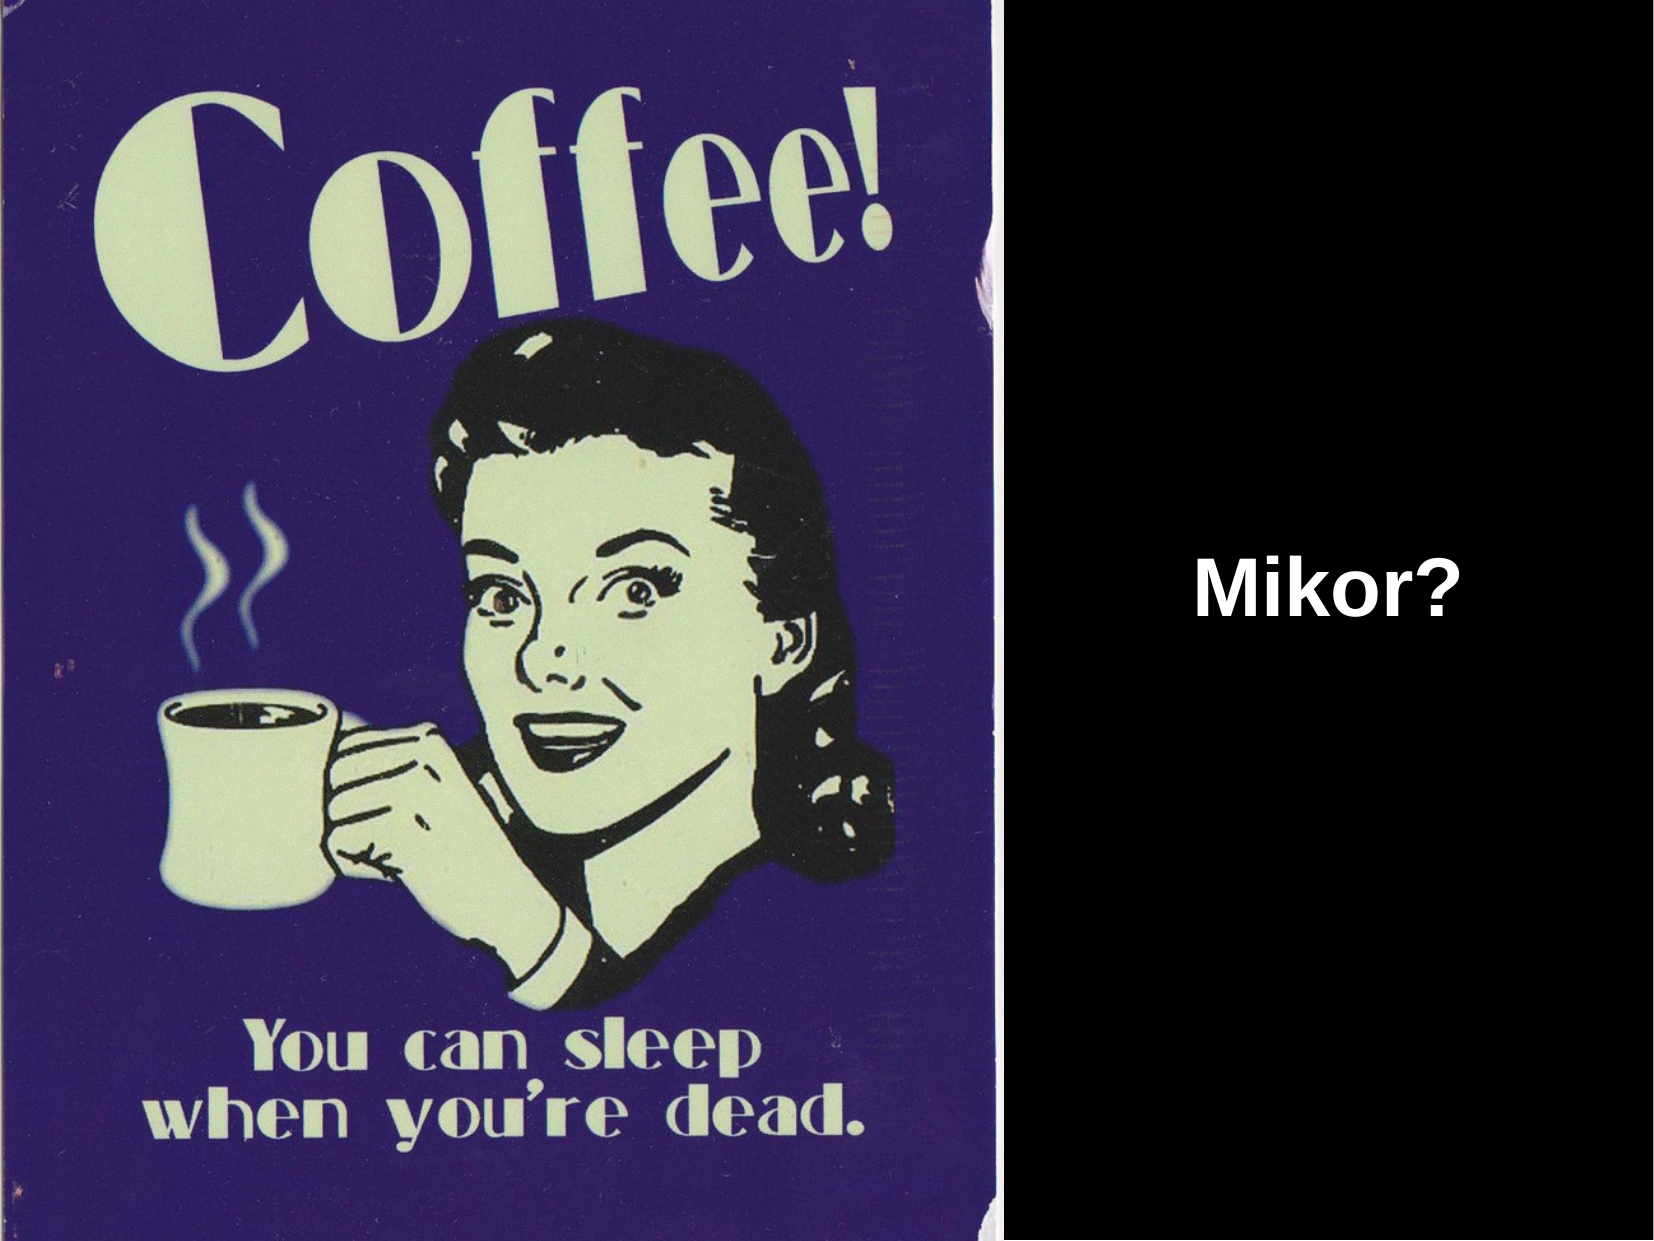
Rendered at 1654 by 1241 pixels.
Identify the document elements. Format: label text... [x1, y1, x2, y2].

picture [0, 0, 1004, 1241]
title Mikor? [1074, 484, 1583, 692]
